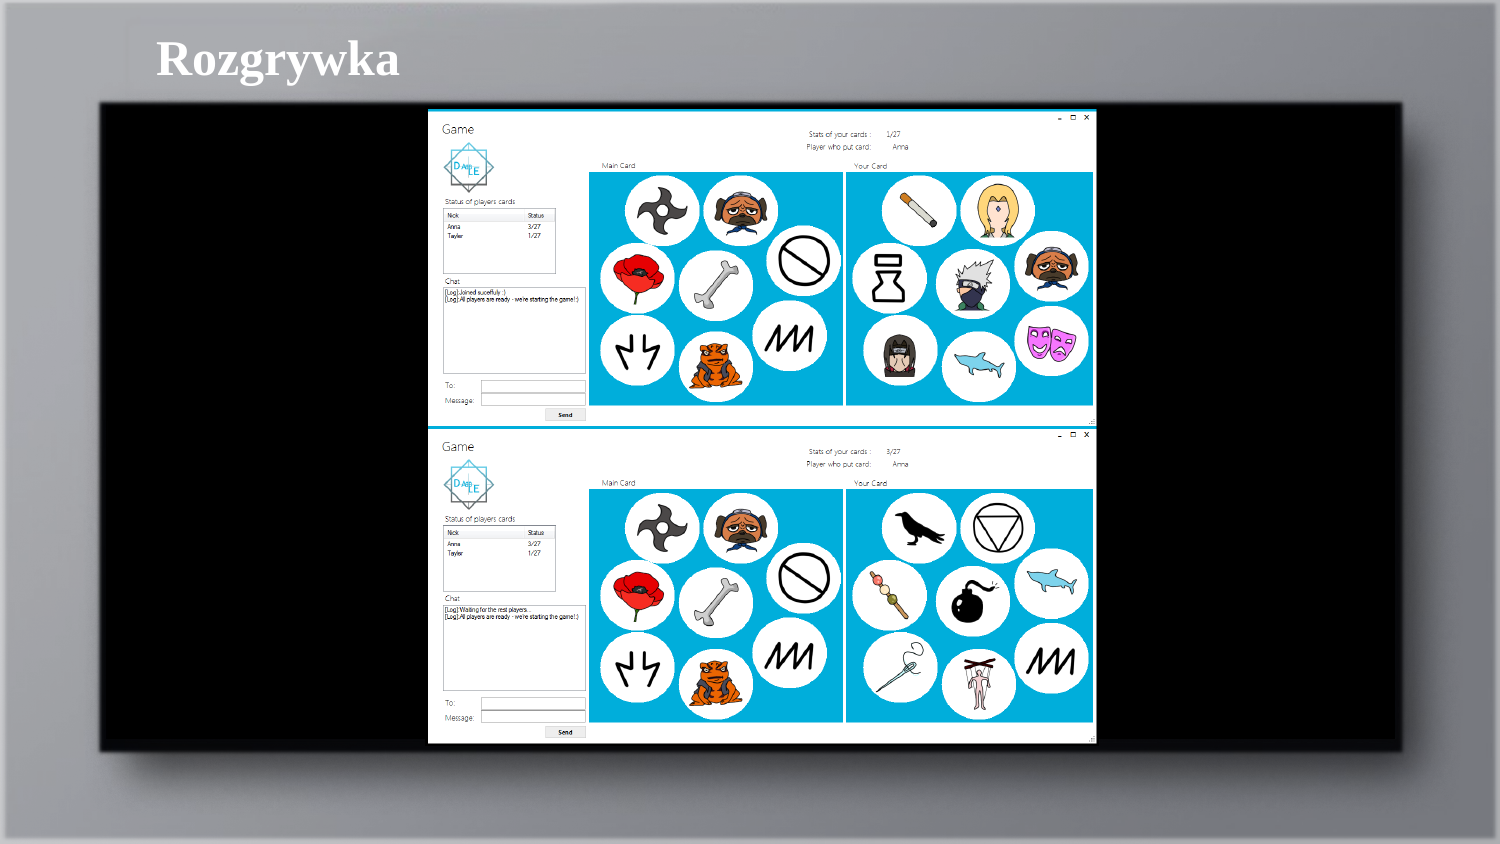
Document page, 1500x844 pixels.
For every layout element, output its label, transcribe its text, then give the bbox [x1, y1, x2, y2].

picture [0, 0, 1500, 844]
text_box Rozgrywka [141, 23, 1382, 208]
